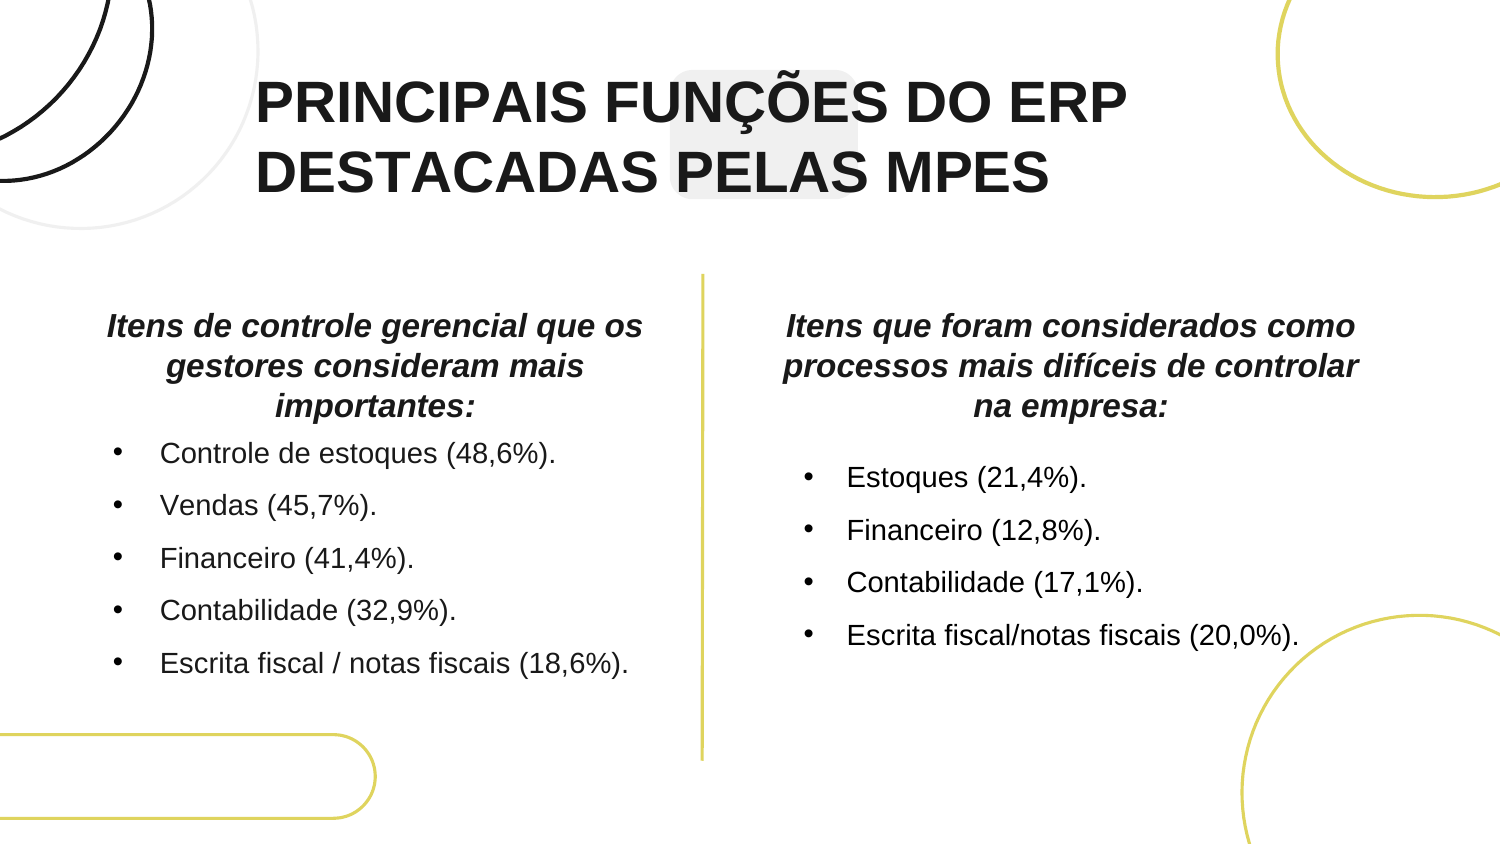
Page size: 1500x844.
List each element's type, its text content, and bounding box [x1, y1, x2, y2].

text_box PRINCIPAIS FUNÇÕES DO ERP DESTACADAS PELAS MPES [240, 56, 1288, 213]
text_box Controle de estoques (48,6%). Vendas (45,7%). Financeiro (41,4%). Contabilidade (32,9%). Escrita fiscal / notas fiscais (18,6%). [97, 409, 652, 683]
text_box Estoques (21,4%). Financeiro (12,8%). Contabilidade (17,1%). Escrita fiscal/notas fiscais (20,0%). [788, 433, 1376, 655]
subtitle Itens de controle gerencial que os gestores consideram mais importantes: [67, 289, 684, 358]
text_box Itens que foram considerados como processos mais difíceis de controlar na empresa: [763, 289, 1379, 358]
